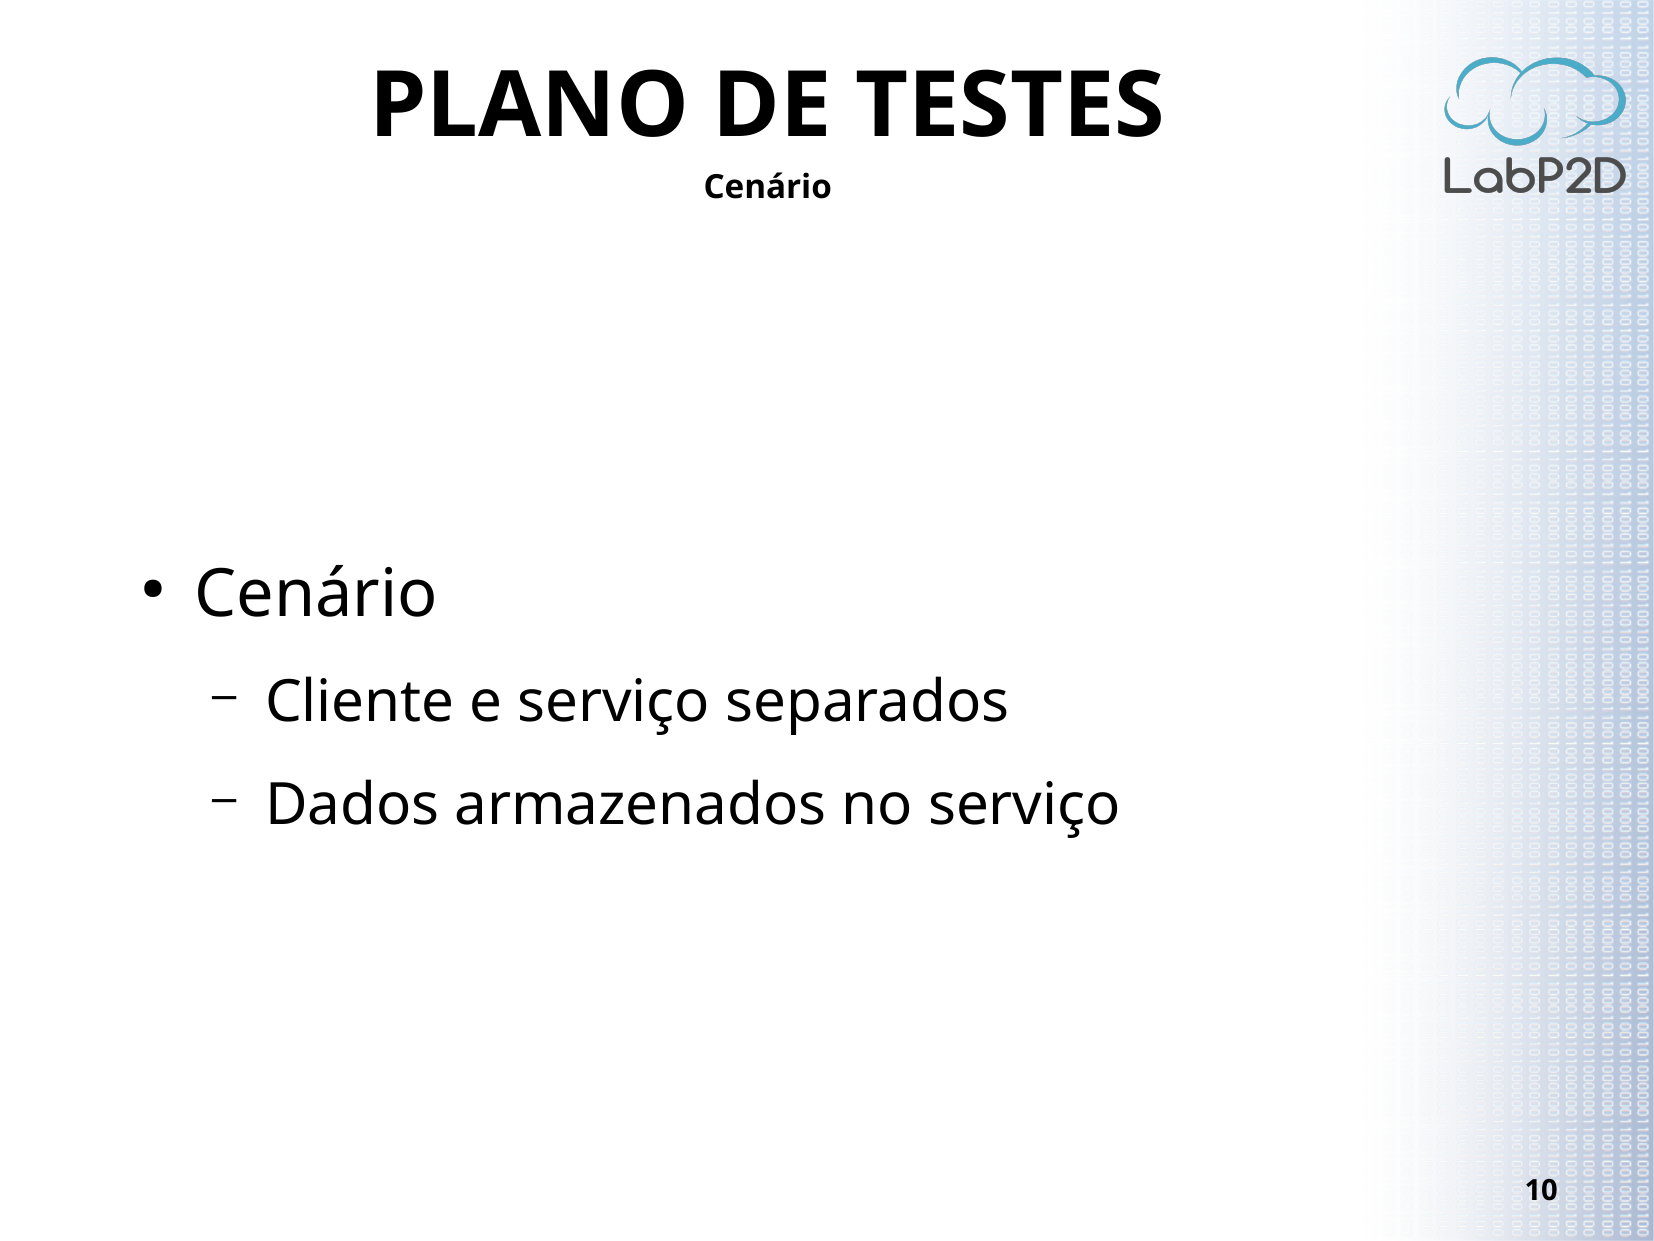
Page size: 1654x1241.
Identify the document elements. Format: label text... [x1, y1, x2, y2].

title PLANO DE TESTES Cenário [82, 19, 1453, 228]
picture [1360, 1, 1654, 1240]
list Cenário Cliente e serviço separados Dados armazenados no serviço [123, 271, 1406, 1116]
